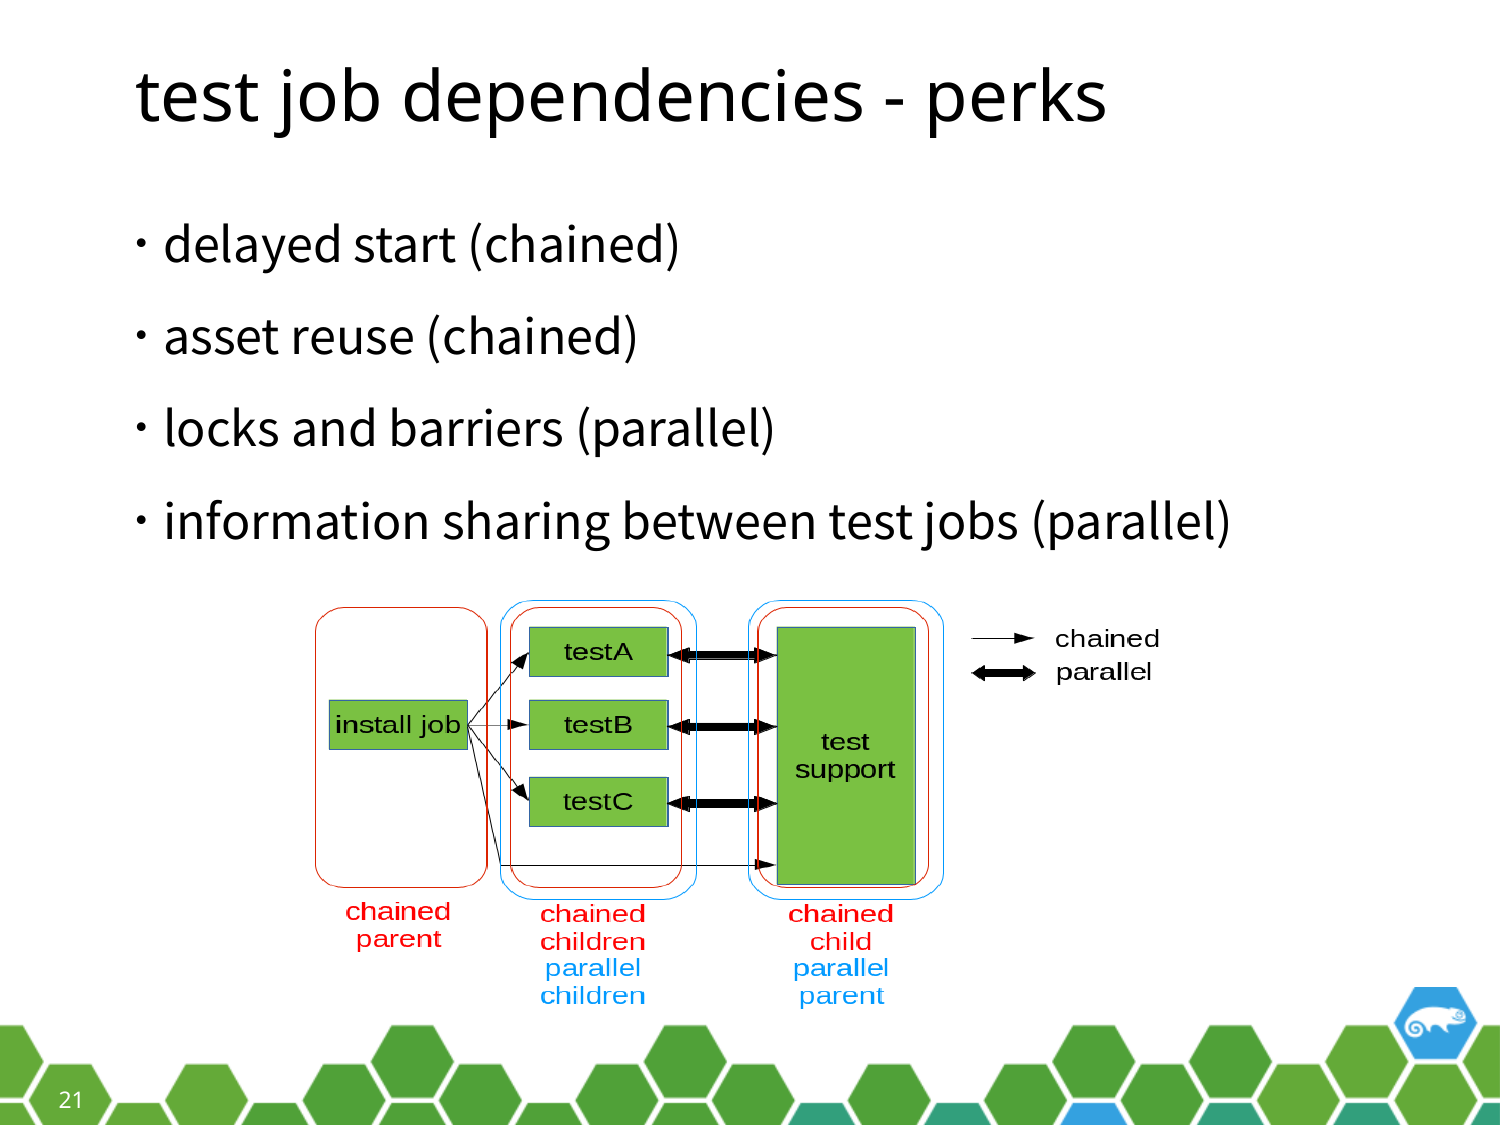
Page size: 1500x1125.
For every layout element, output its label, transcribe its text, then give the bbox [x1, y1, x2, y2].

picture [0, 584, 1500, 1125]
title test job dependencies - perks [135, 12, 1372, 175]
list delayed start (chained) asset reuse (chained) locks and barriers (parallel) information sharing between test jobs (parallel) [135, 209, 1372, 862]
